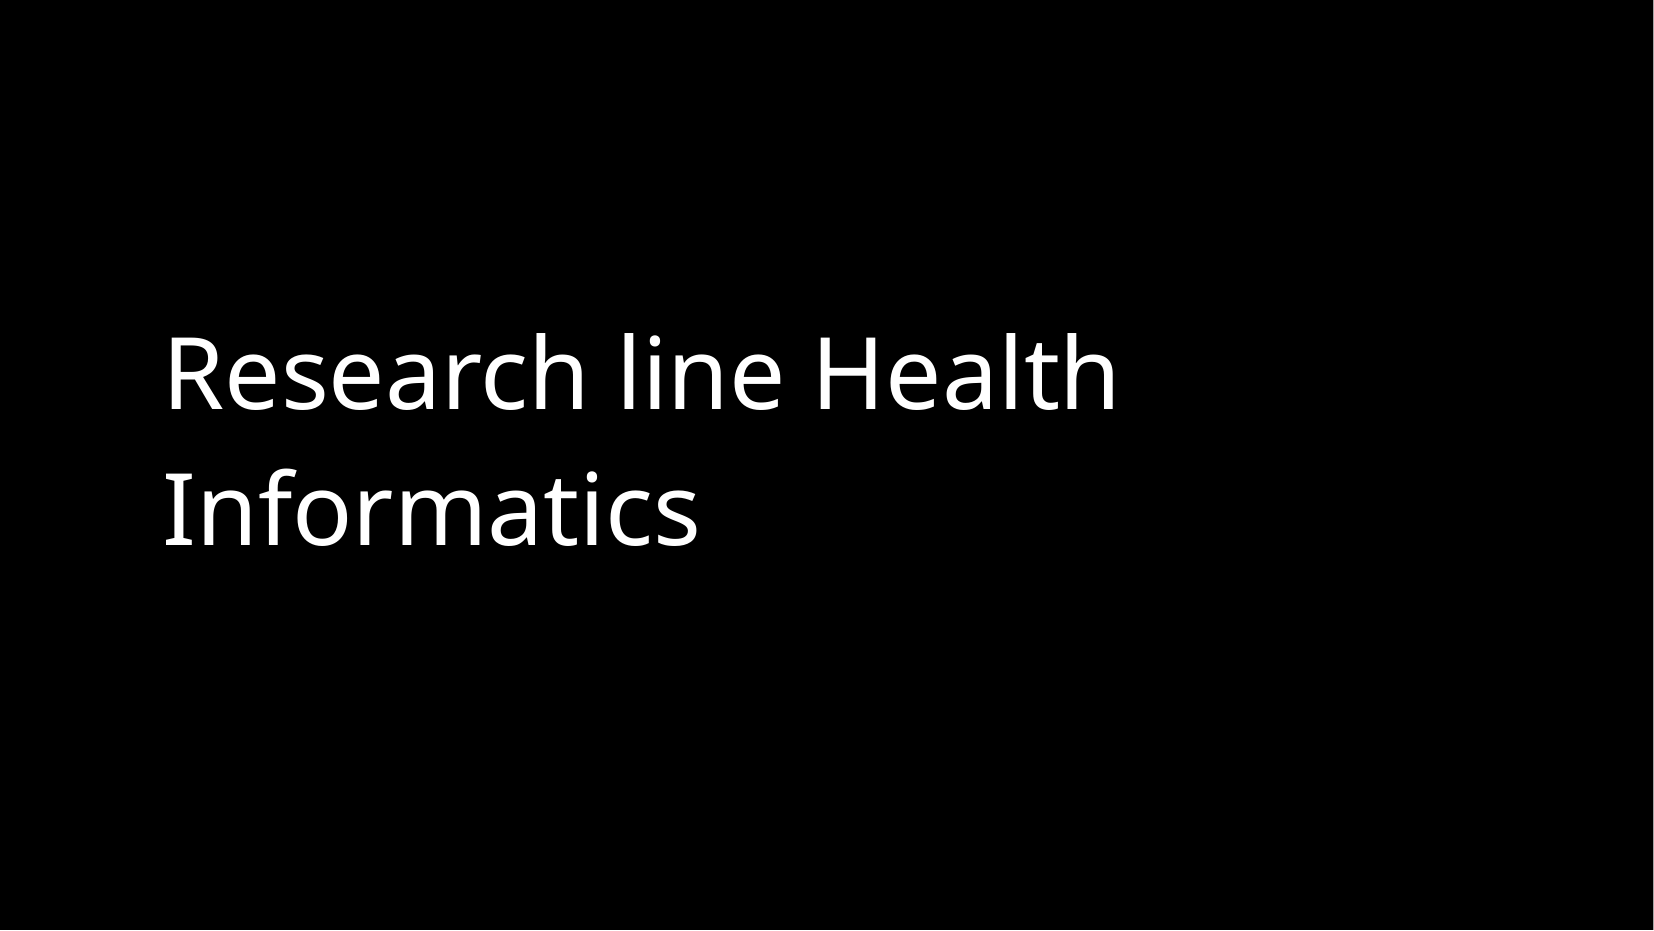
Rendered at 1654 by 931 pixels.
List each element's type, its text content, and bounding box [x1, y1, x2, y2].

text_box Research line Health Informatics [147, 295, 1506, 571]
